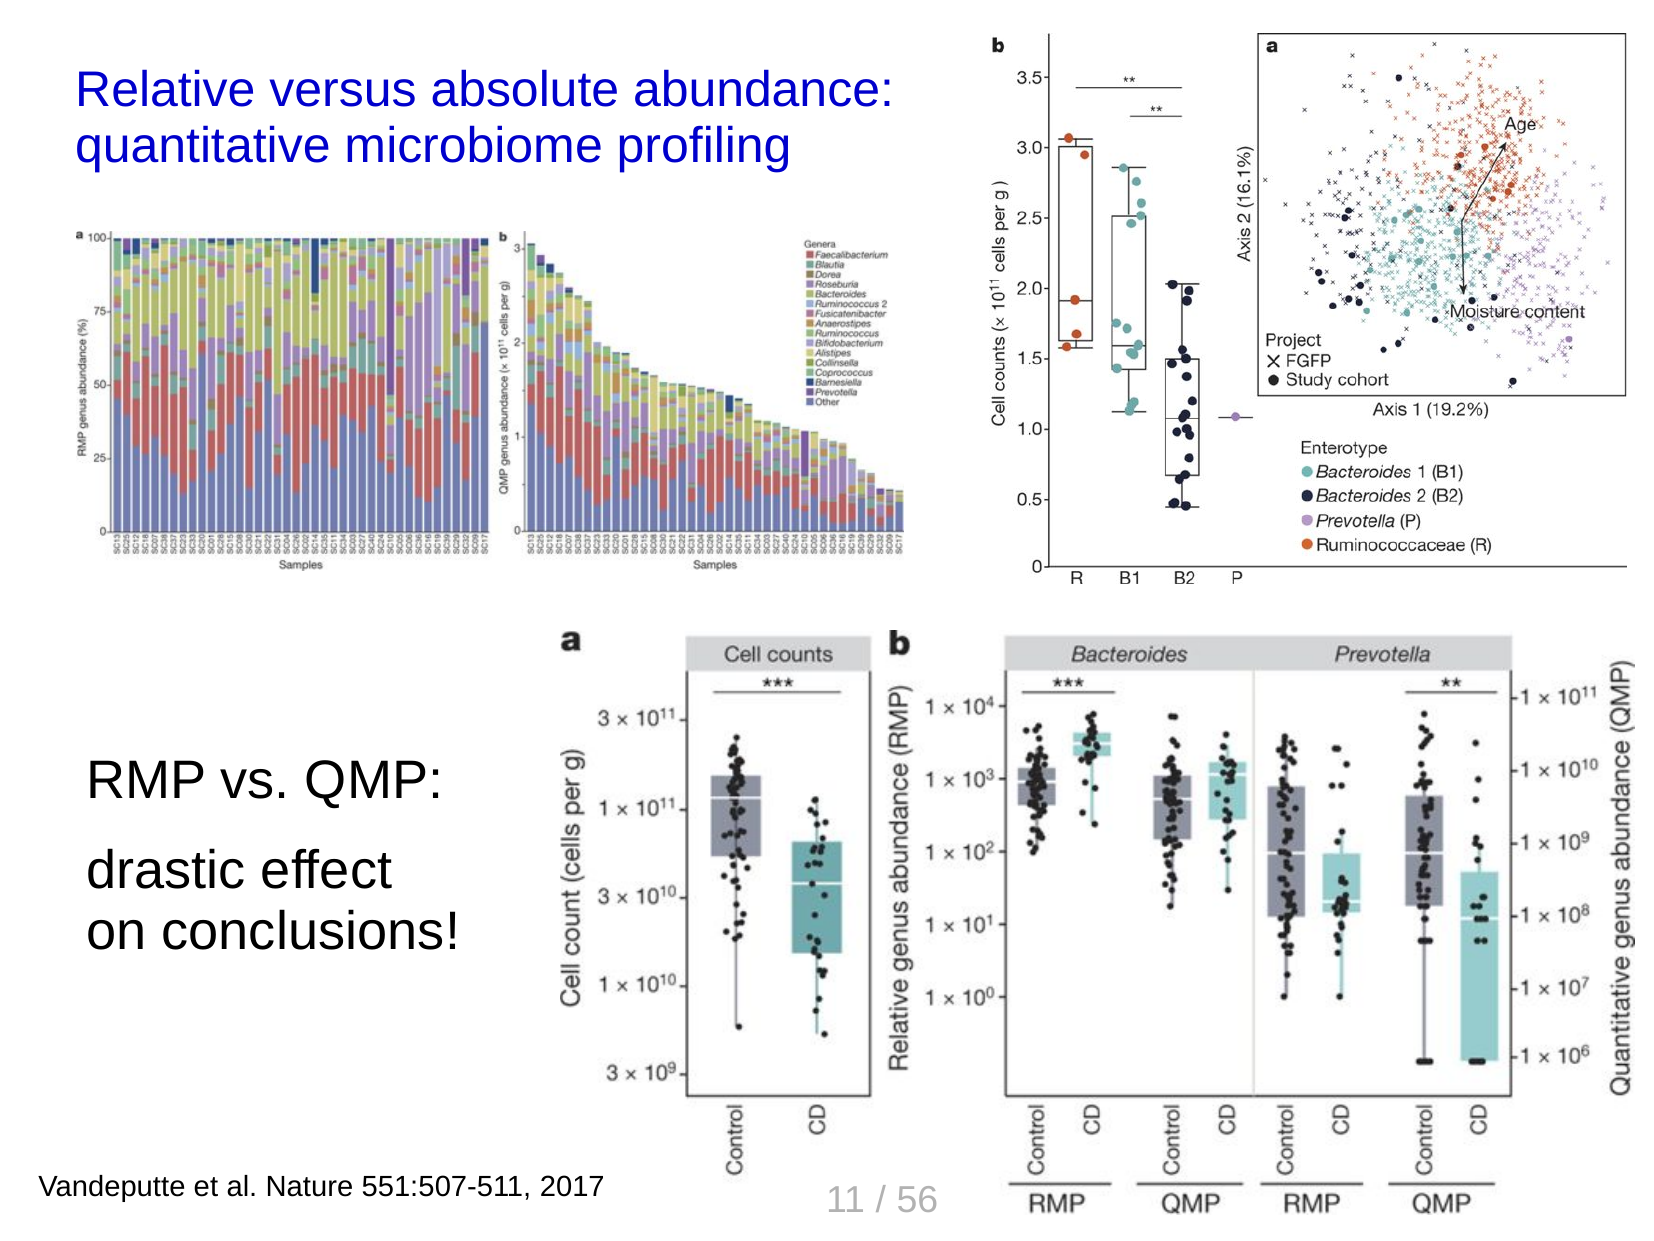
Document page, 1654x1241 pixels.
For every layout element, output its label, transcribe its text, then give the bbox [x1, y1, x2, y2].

text_box <number> / 56 [811, 1171, 1106, 1231]
text_box Vandeputte et al. Nature 551:507-511, 2017 [38, 1170, 798, 1218]
text_box RMP vs. QMP: drastic effect on conclusions! [15, 749, 465, 996]
picture [989, 33, 1627, 584]
picture [76, 231, 904, 571]
title Relative versus absolute abundance: quantitative microbiome profiling [75, 55, 989, 178]
picture [560, 630, 1635, 1215]
